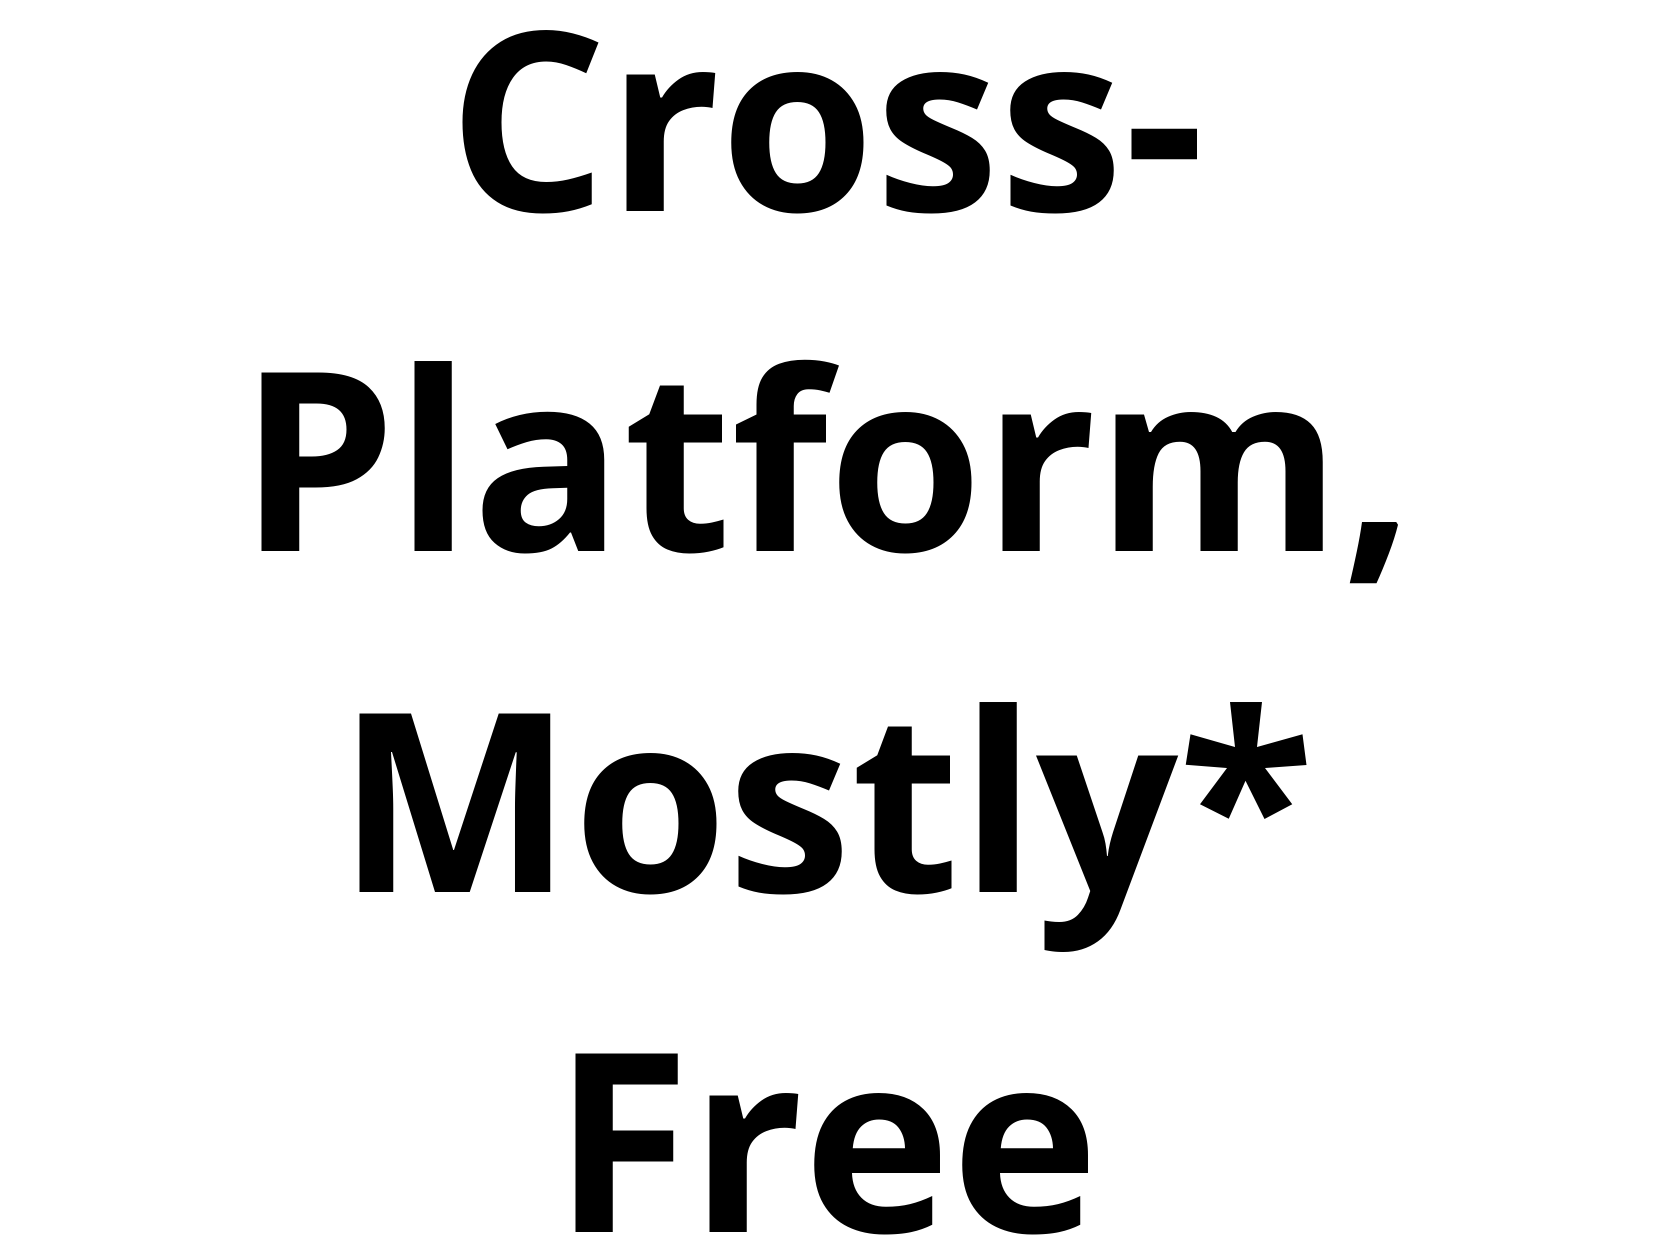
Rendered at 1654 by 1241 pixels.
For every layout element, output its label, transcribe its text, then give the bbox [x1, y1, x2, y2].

title Cross-Platform, Mostly* Free [82, 49, 1571, 1201]
